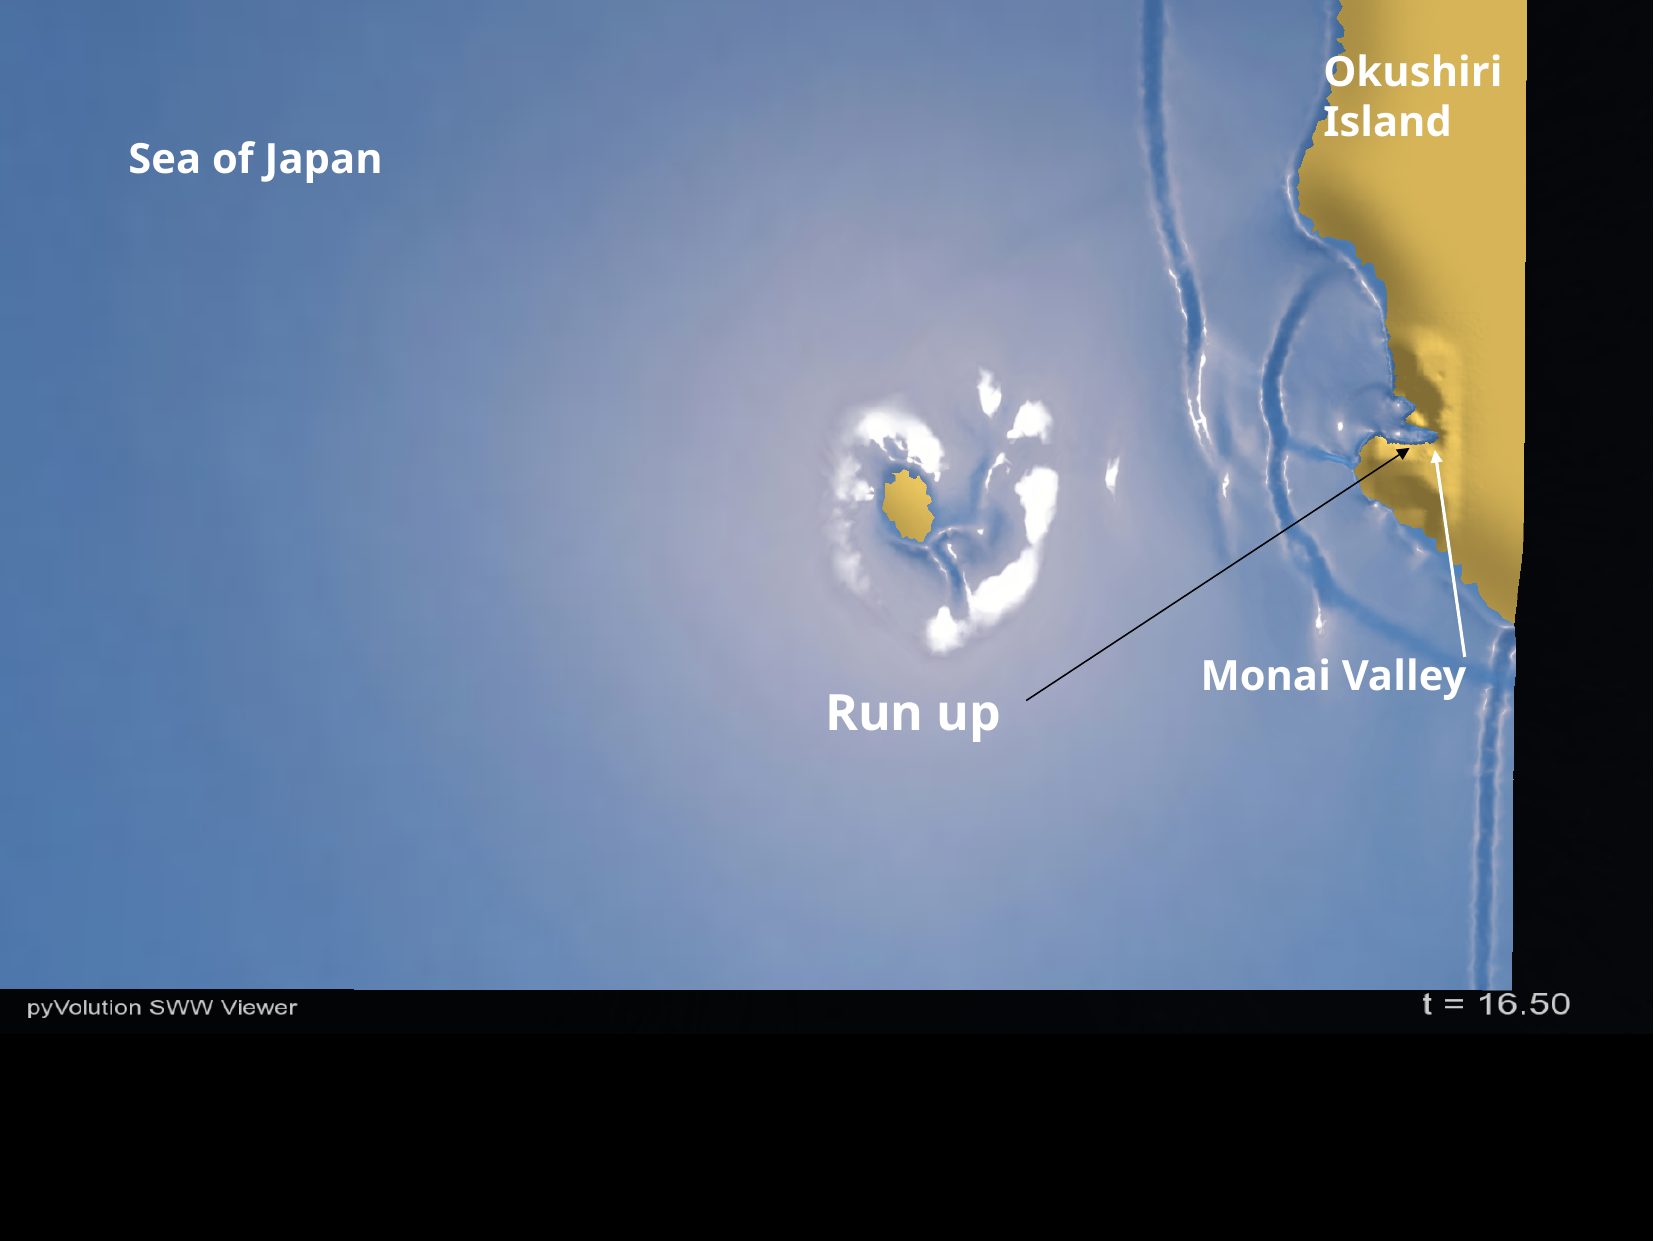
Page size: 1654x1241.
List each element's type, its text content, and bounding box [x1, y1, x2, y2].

text_box Run up [810, 672, 1029, 749]
text_box Monai Valley [1185, 640, 1492, 707]
text_box Okushiri Island [1308, 36, 1653, 153]
text_box Sea of Japan [113, 124, 624, 190]
picture [0, 0, 1653, 1034]
